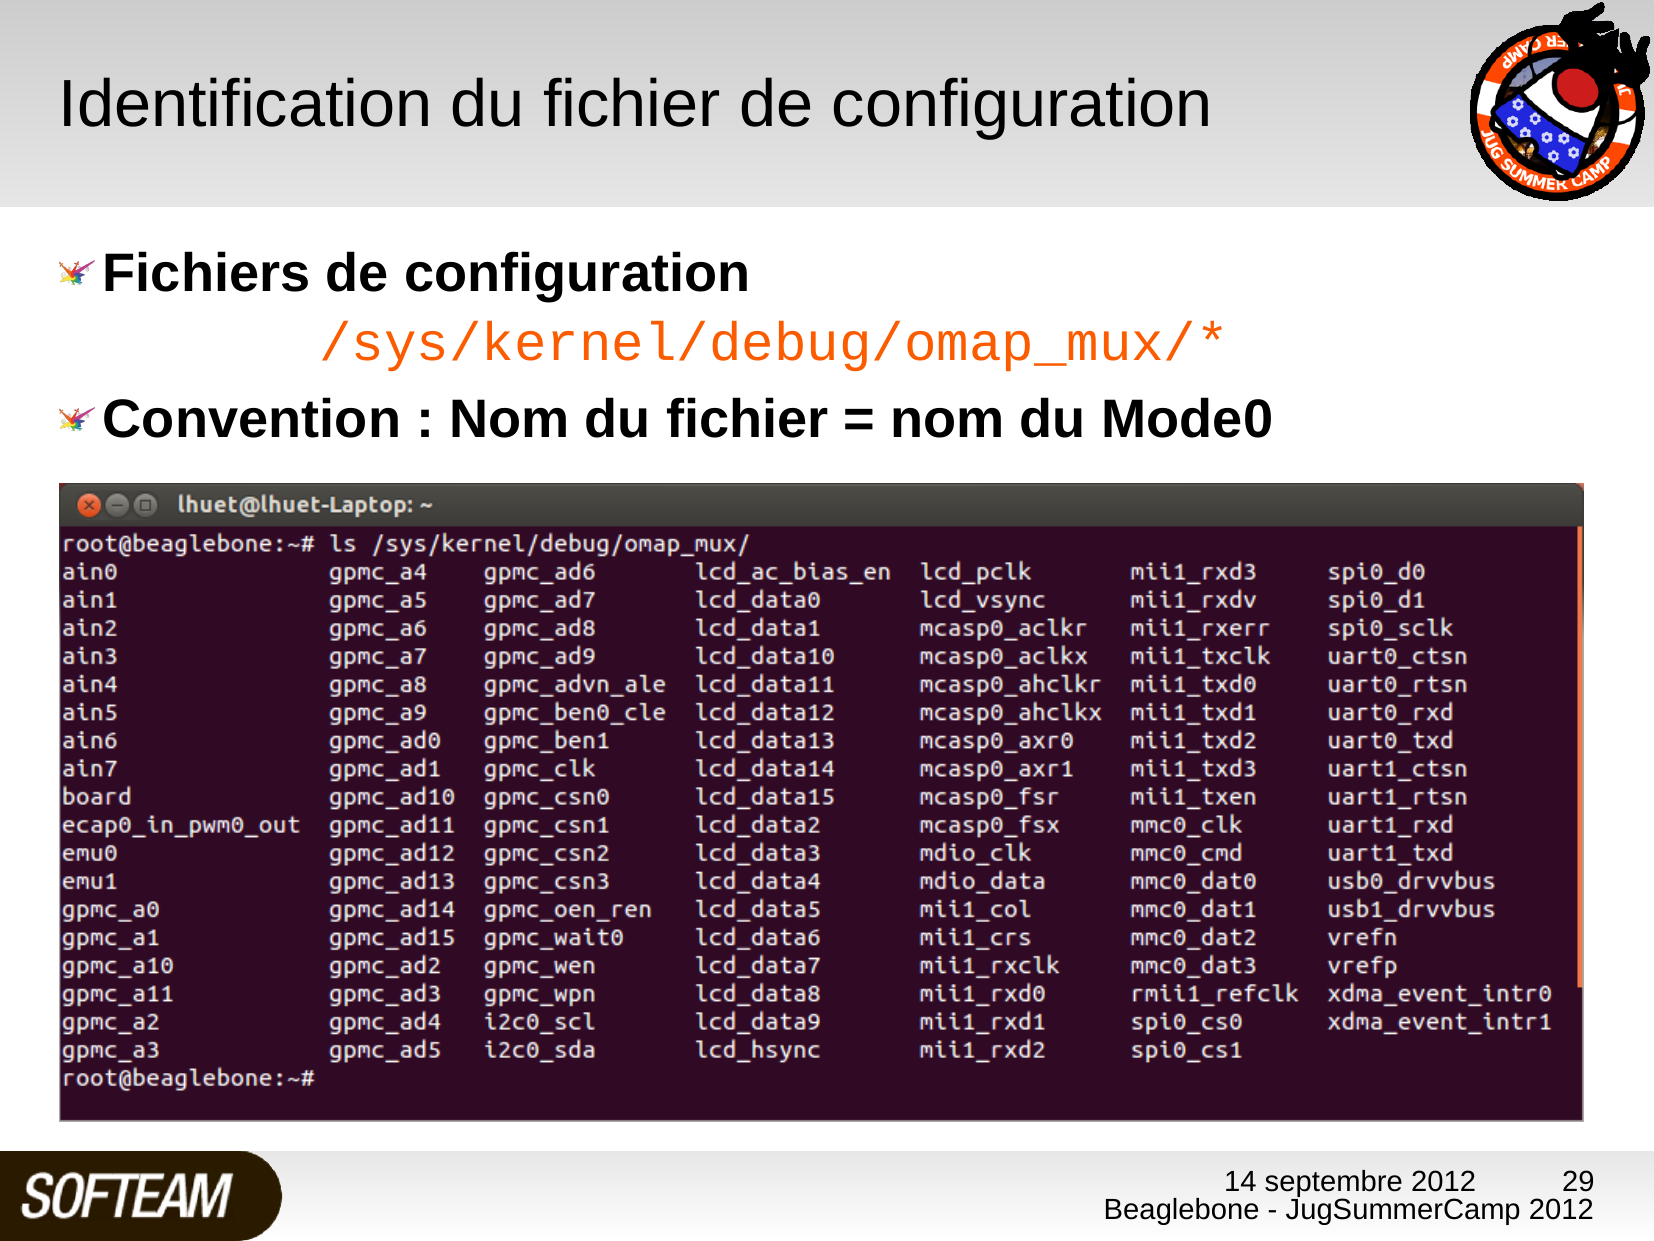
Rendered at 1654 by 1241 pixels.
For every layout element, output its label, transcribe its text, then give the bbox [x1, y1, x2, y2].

picture [0, 1151, 286, 1241]
picture [1465, 0, 1654, 207]
picture [59, 483, 1584, 1123]
title Identification du fichier de configuration [59, 29, 1359, 178]
list Fichiers de configuration /sys/kernel/debug/omap_mux/* Convention : Nom du fichier = nom du Mode0 [59, 242, 1595, 962]
